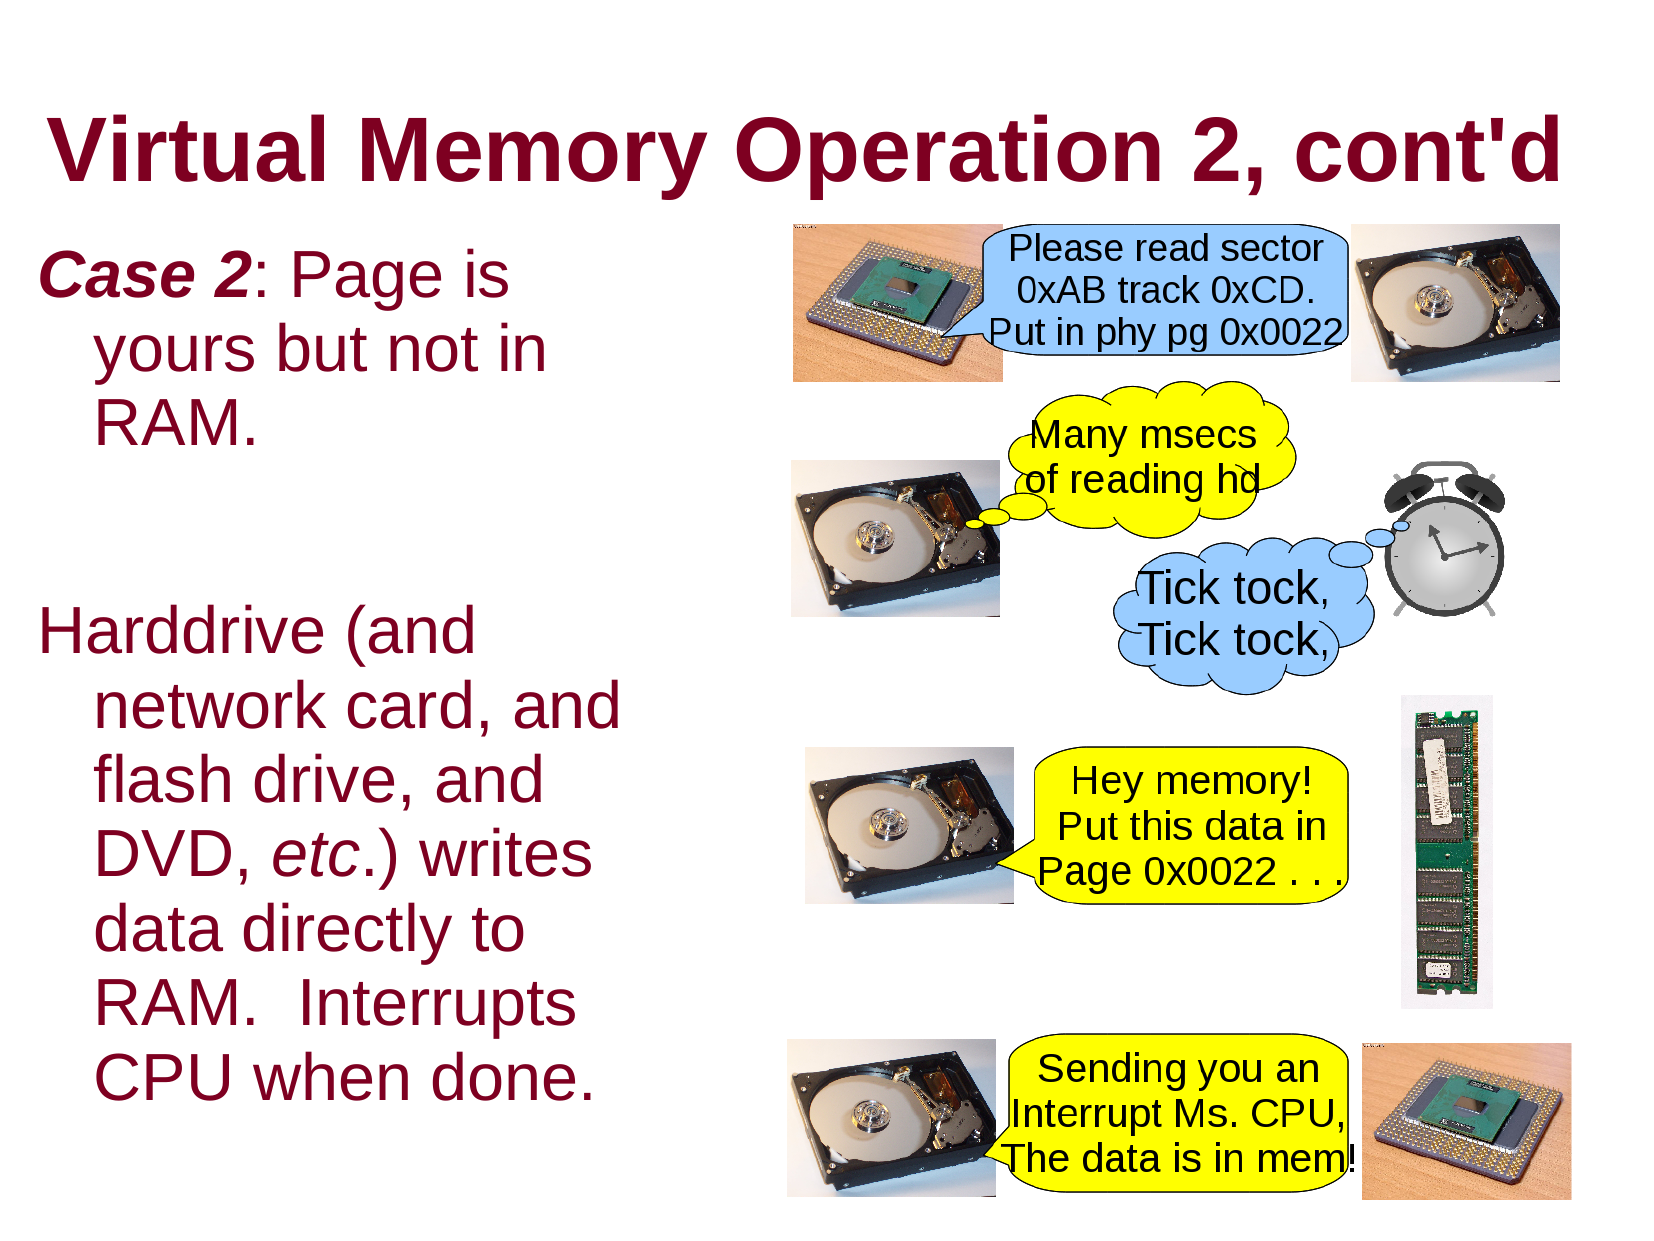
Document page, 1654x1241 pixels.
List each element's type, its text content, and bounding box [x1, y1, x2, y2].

title Virtual Memory Operation 2, cont'd [37, 48, 1576, 253]
list Case 2: Page is yours but not in RAM. Harddrive (and network card, and flash drive, and DVD, etc.) writes data directly to RAM. Interrupts CPU when done. [37, 233, 638, 1115]
picture [0, 0, 1654, 1241]
